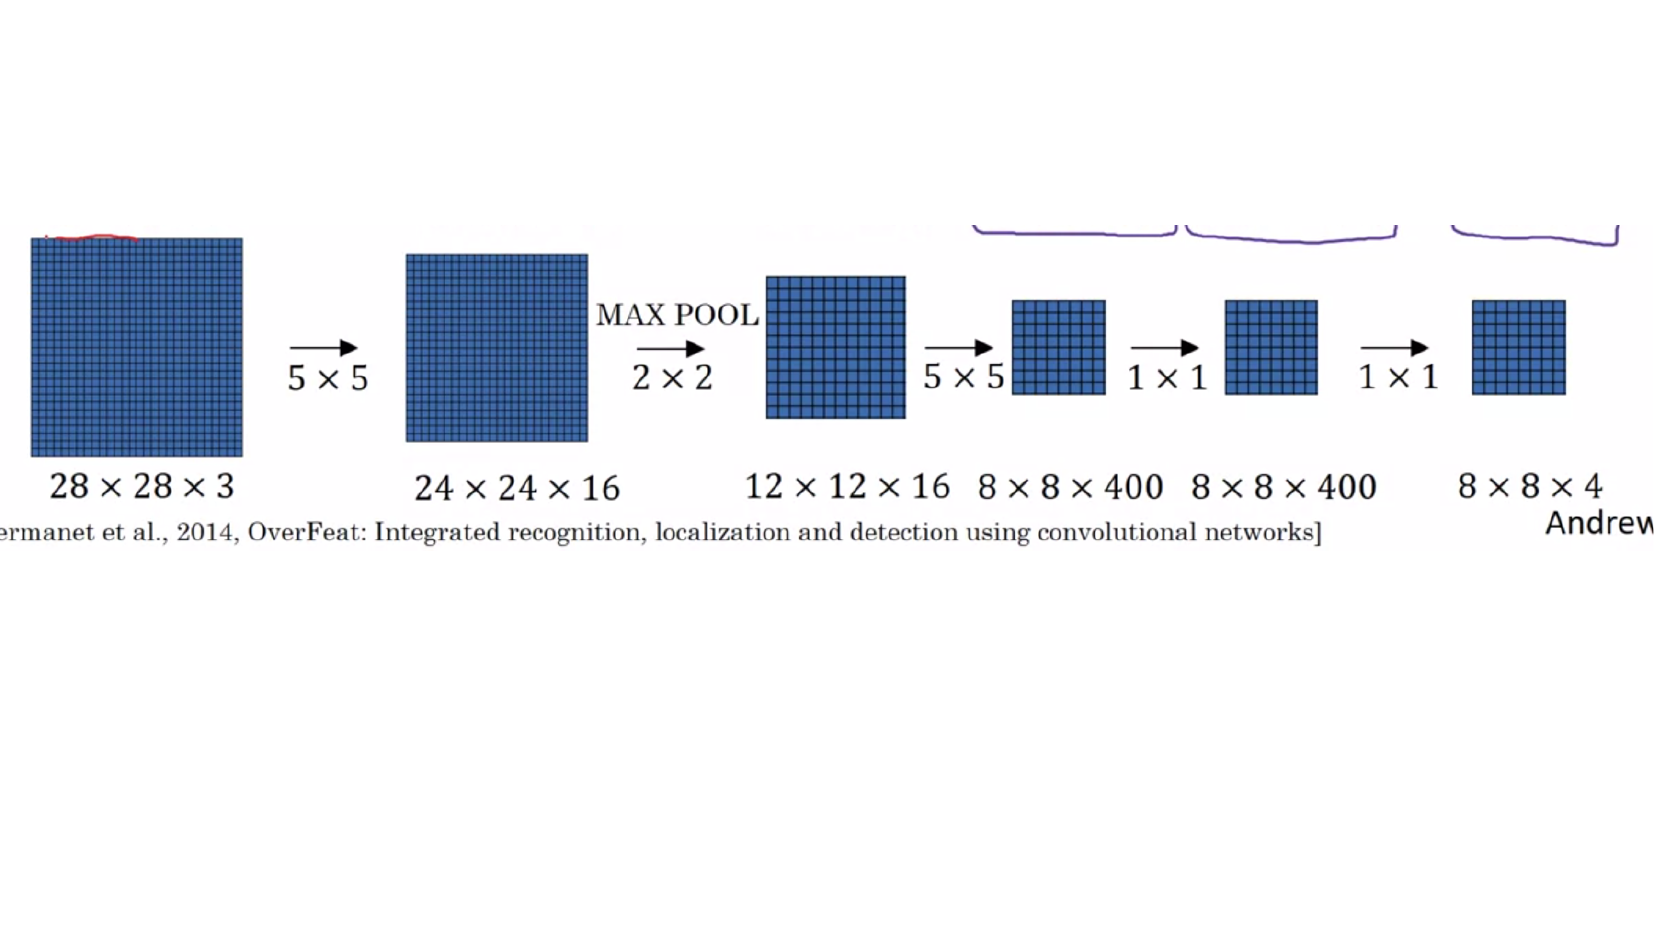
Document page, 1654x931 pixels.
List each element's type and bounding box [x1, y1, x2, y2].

picture [0, 225, 1654, 551]
